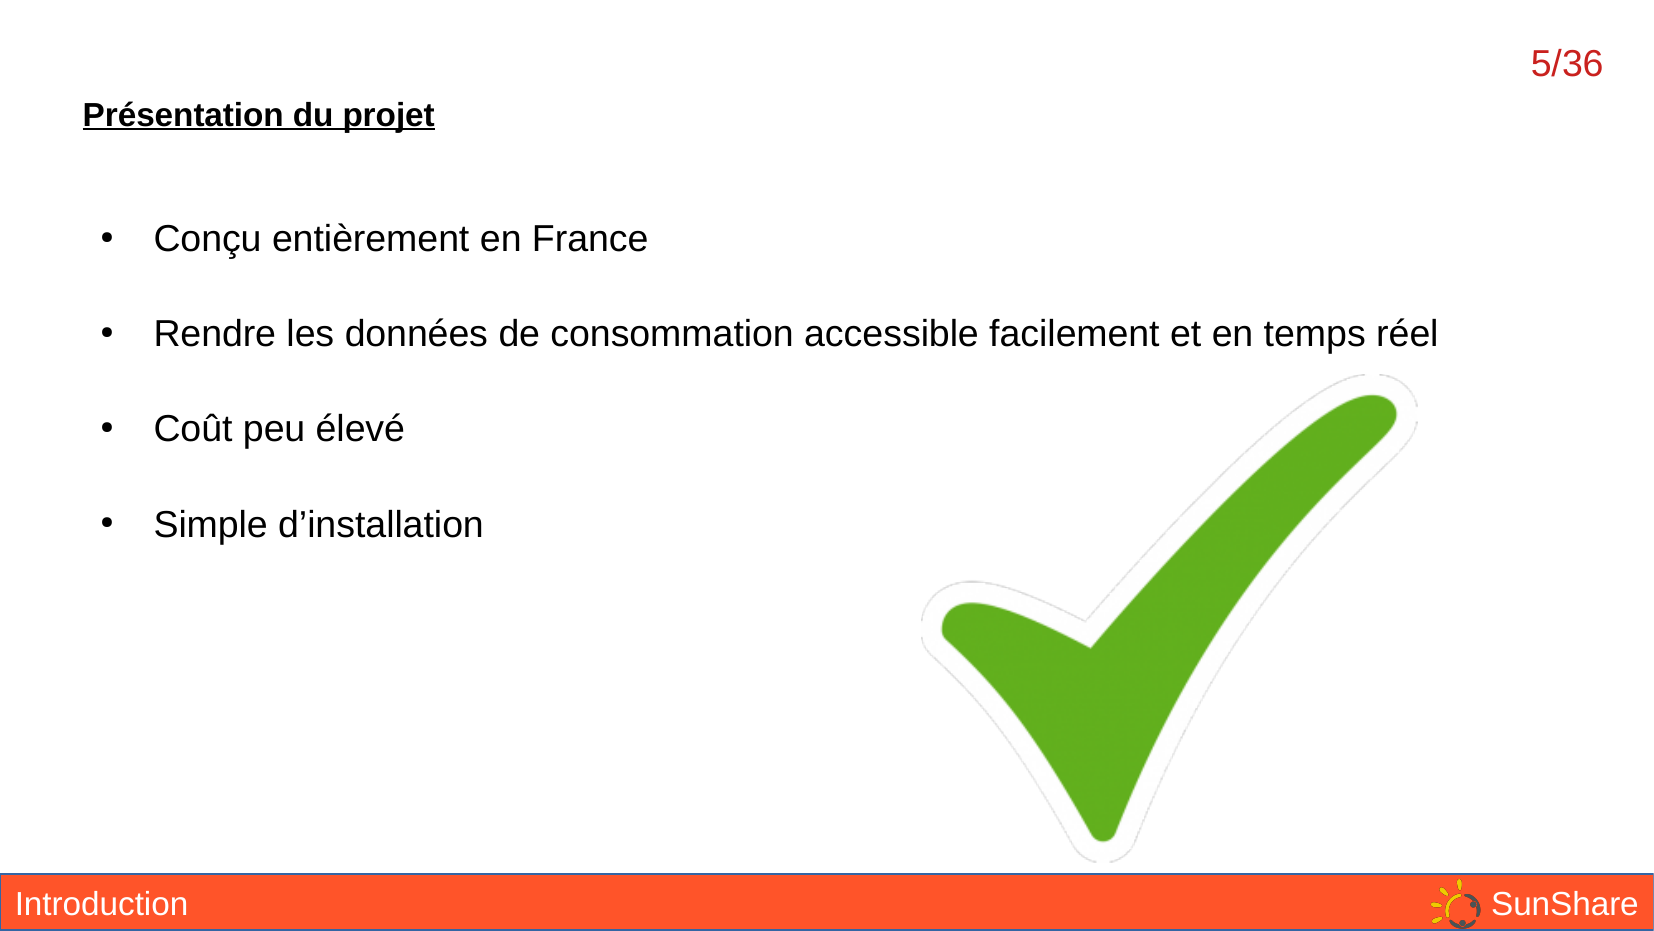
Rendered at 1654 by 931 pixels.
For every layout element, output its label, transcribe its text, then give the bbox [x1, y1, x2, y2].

title Présentation du projet [82, 37, 1571, 193]
text_box Introduction [0, 874, 367, 931]
picture [921, 374, 1418, 863]
list Conçu entièrement en France Rendre les données de consommation accessible facilement et en temps réel Coût peu élevé Simple d’installation [82, 217, 1571, 758]
picture [1429, 877, 1483, 931]
